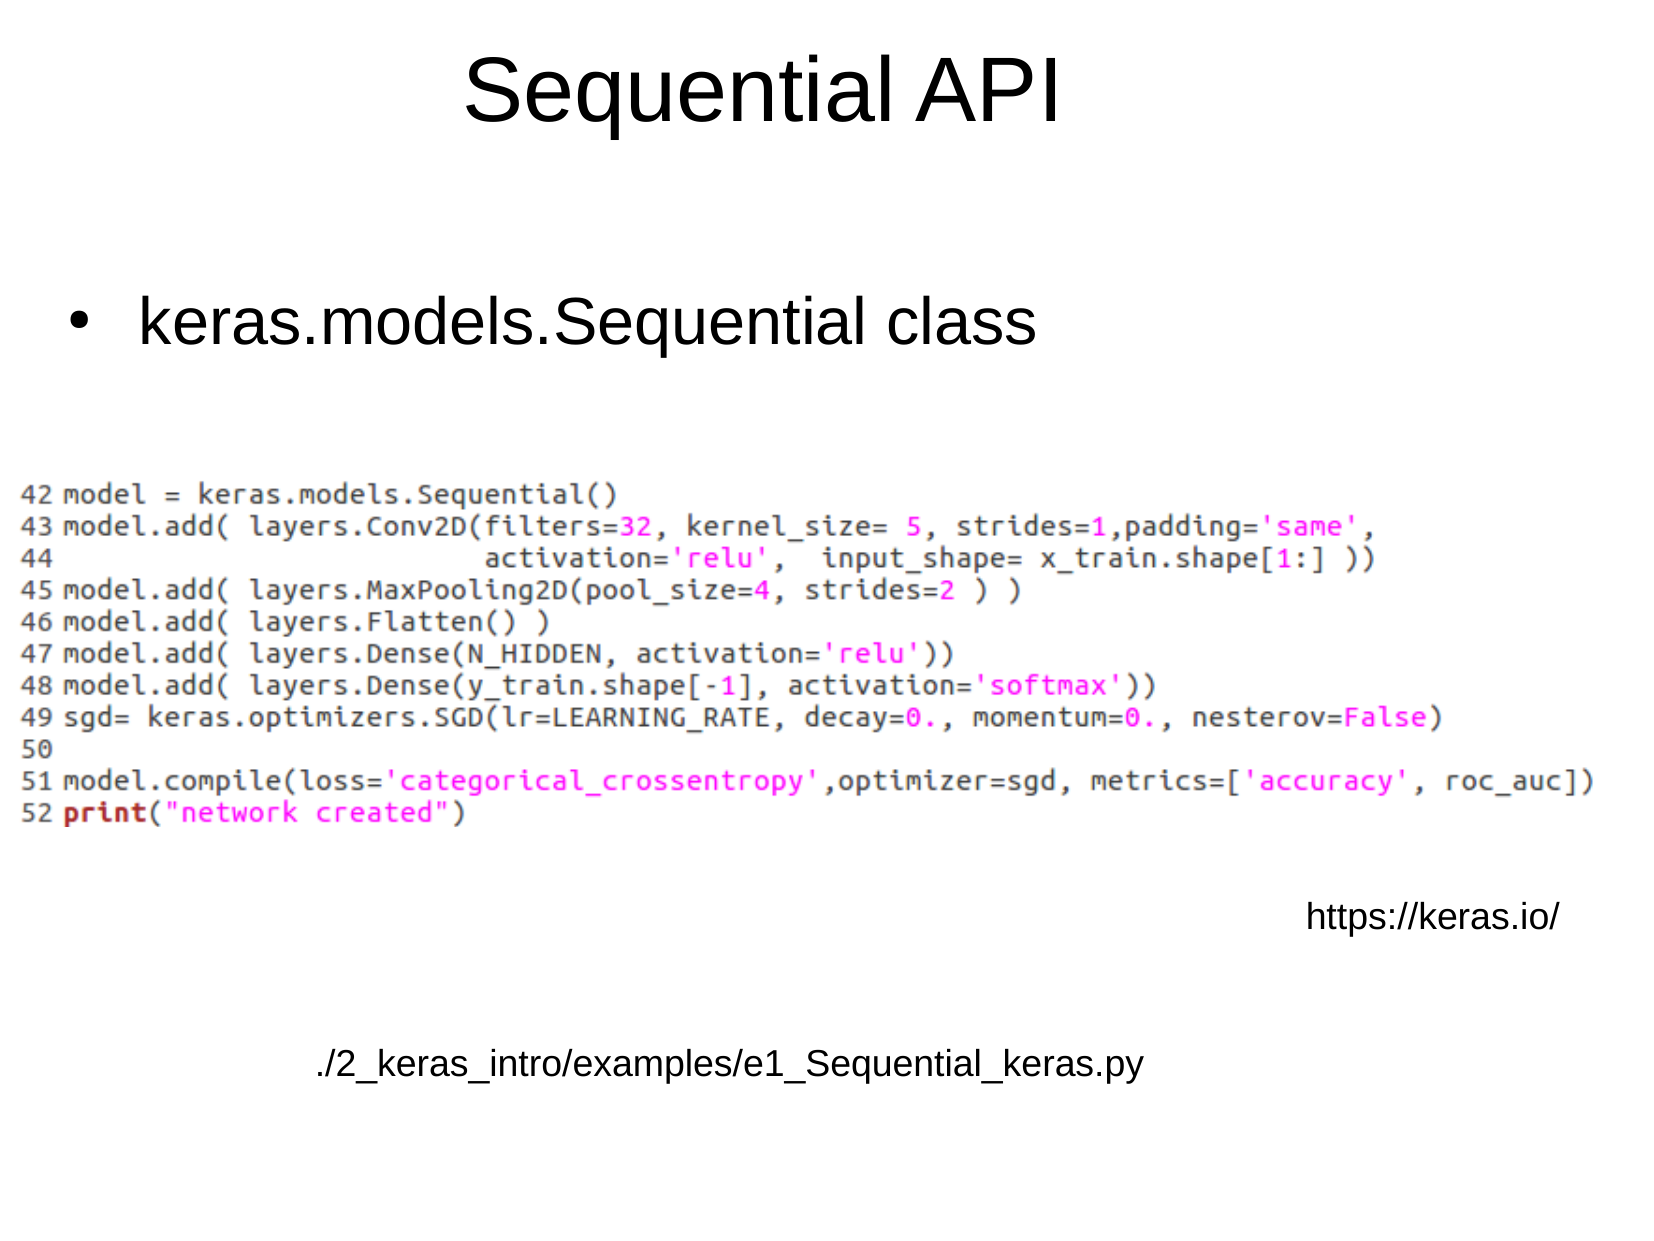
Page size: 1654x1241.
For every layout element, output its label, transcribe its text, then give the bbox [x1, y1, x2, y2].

text_box https://keras.io/ [1291, 888, 1576, 946]
text_box keras.models.Sequential class [49, 180, 1141, 376]
text_box ./2_keras_intro/examples/e1_Sequential_keras.py [300, 1035, 1411, 1134]
title Sequential API [26, 0, 1501, 181]
picture [15, 480, 1606, 827]
